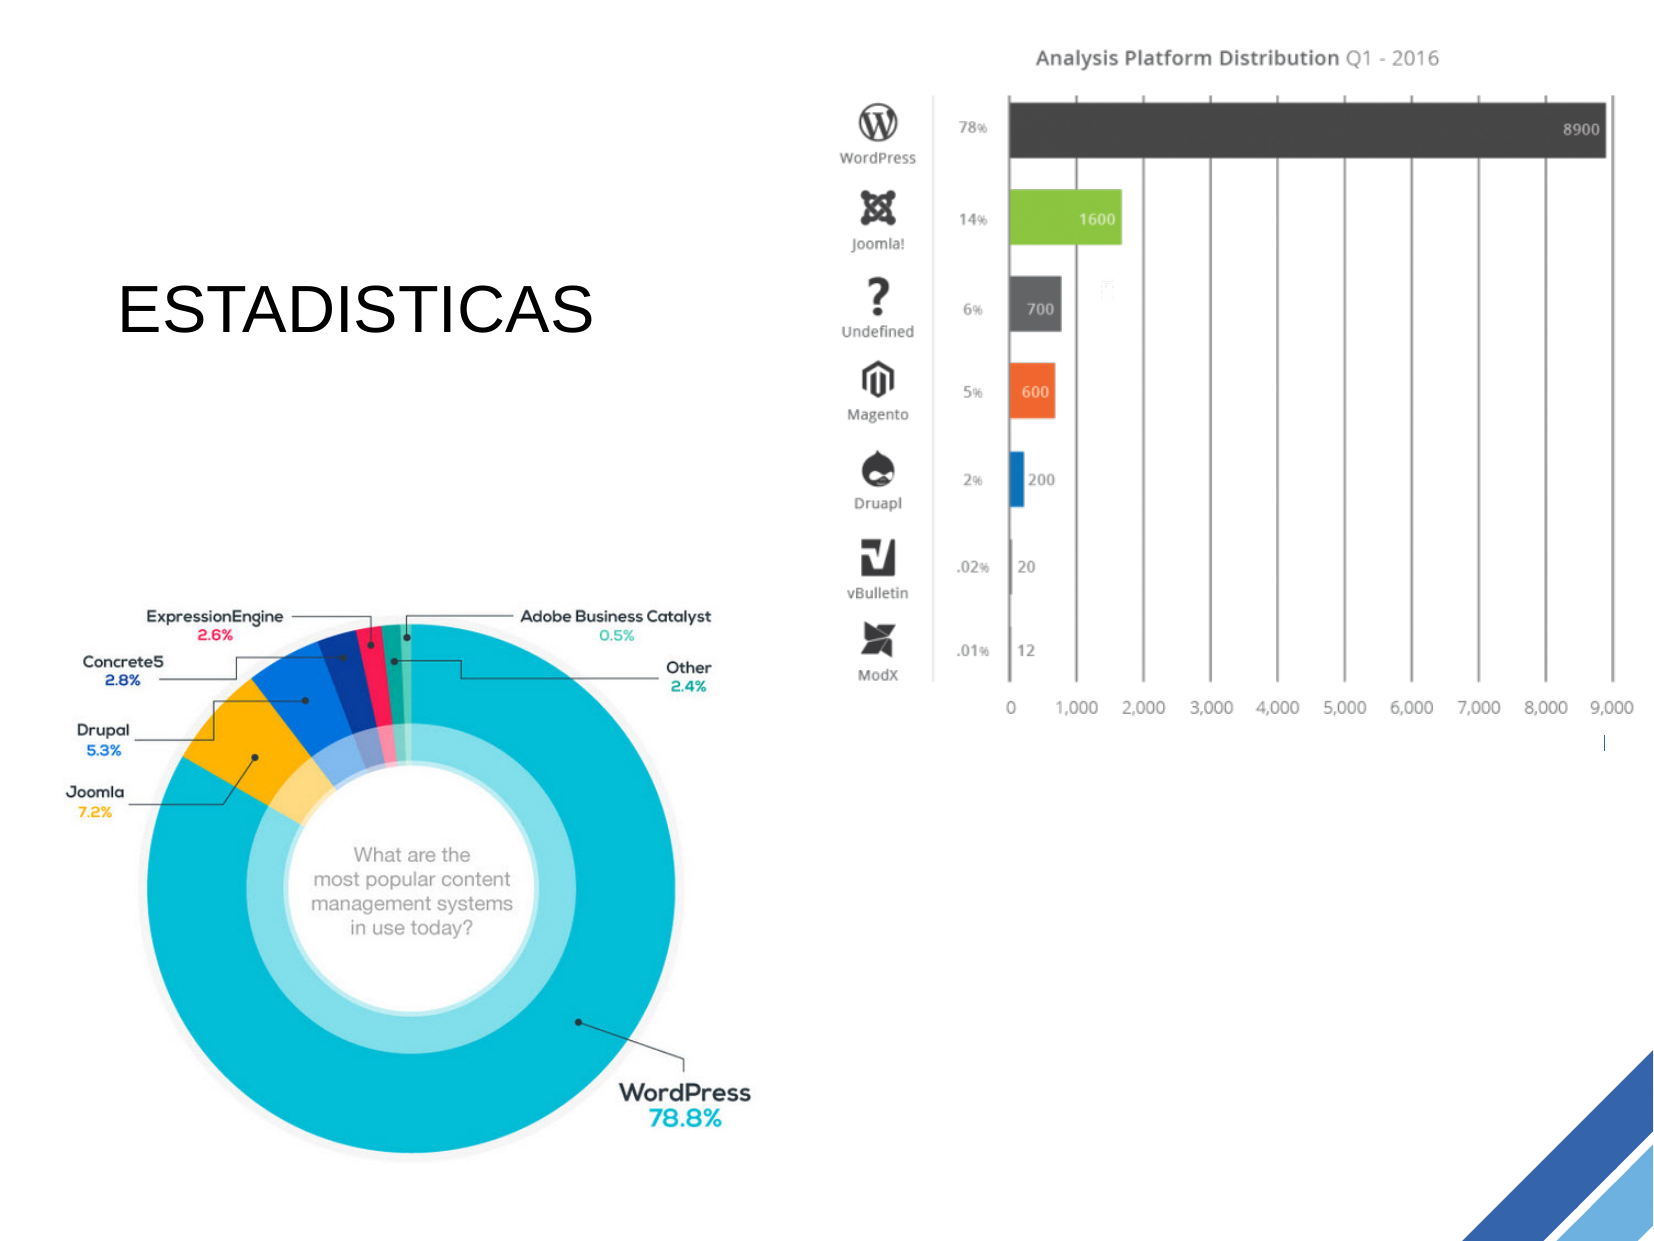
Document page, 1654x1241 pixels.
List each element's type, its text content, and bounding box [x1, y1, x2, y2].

subtitle ESTADISTICAS [82, 259, 631, 361]
picture [45, 584, 781, 1173]
picture [1457, 1049, 1654, 1241]
picture [810, 39, 1645, 751]
